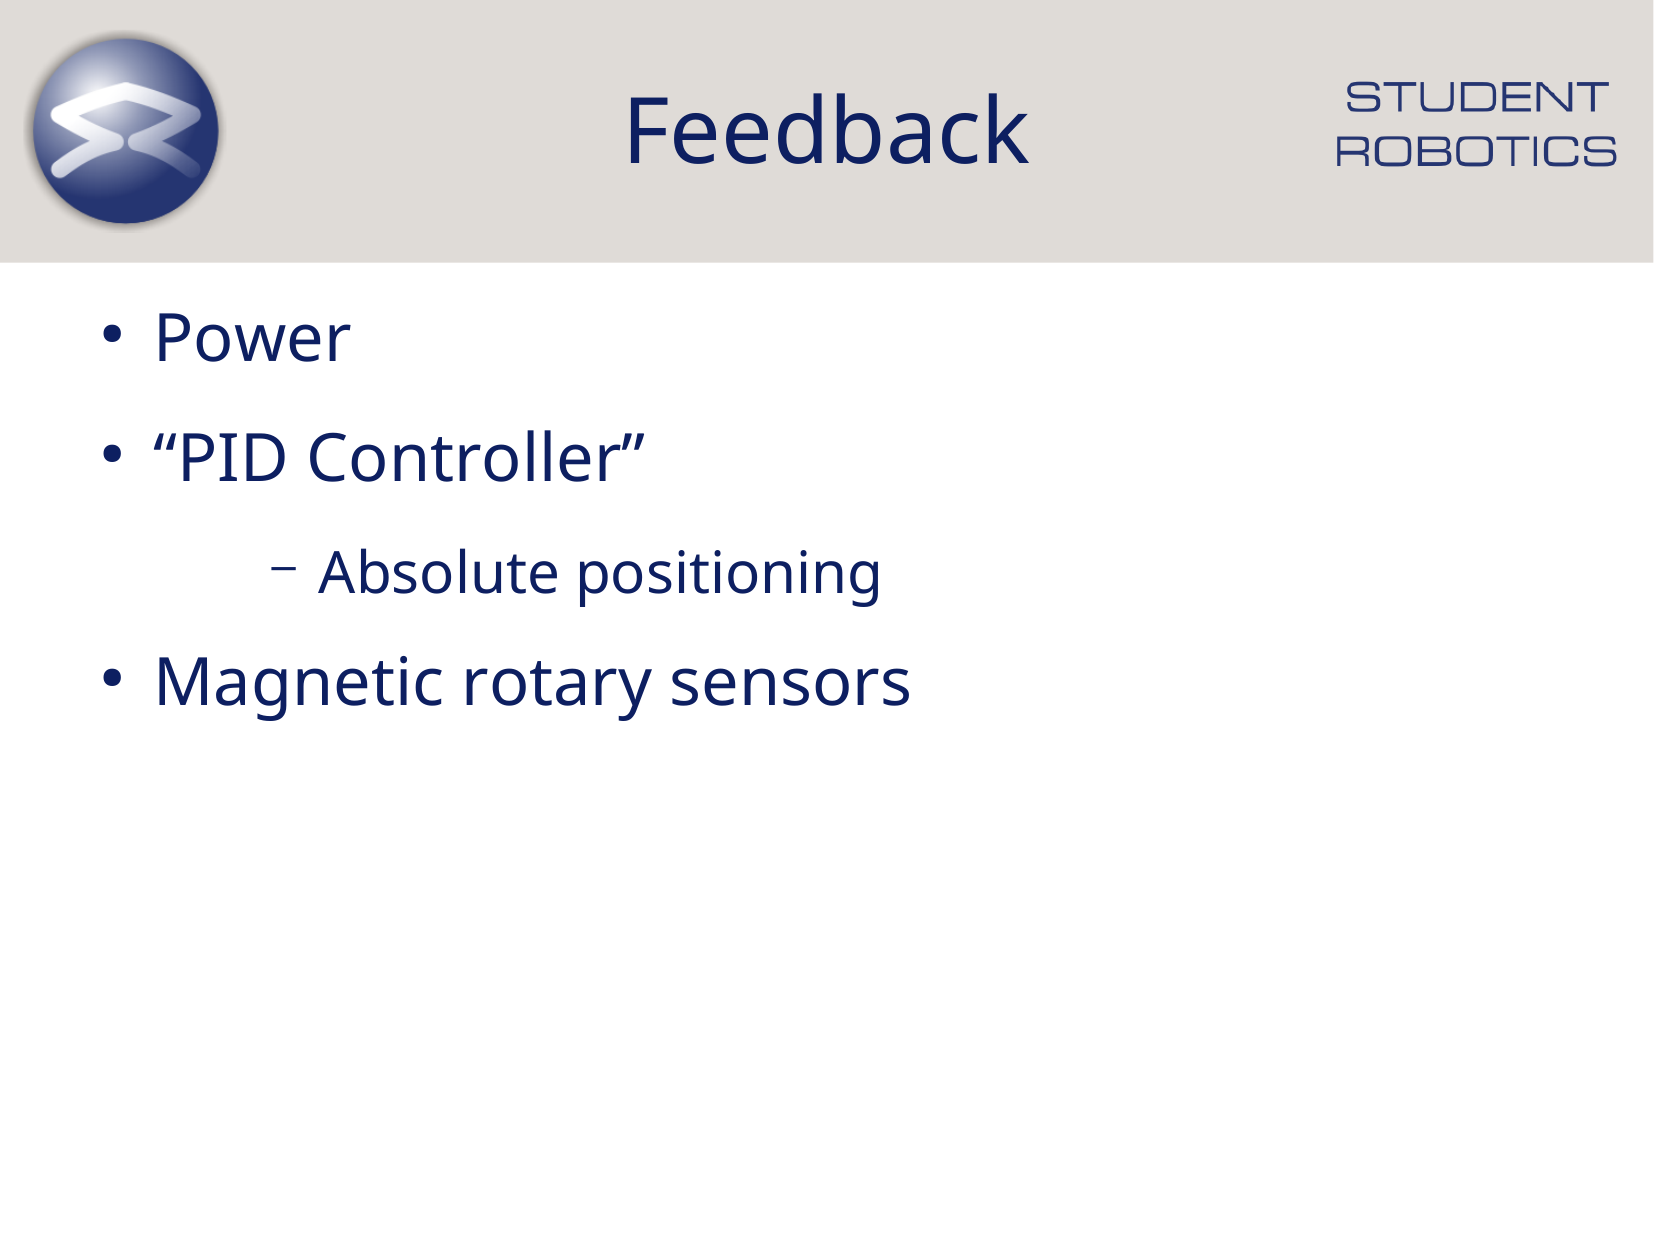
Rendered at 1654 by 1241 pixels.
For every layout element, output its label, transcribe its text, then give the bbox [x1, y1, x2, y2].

title Feedback [82, 0, 1571, 257]
list Power “PID Controller” Absolute positioning Magnetic rotary sensors [82, 290, 1571, 1094]
picture [1571, 68, 1633, 174]
picture [9, 19, 82, 245]
